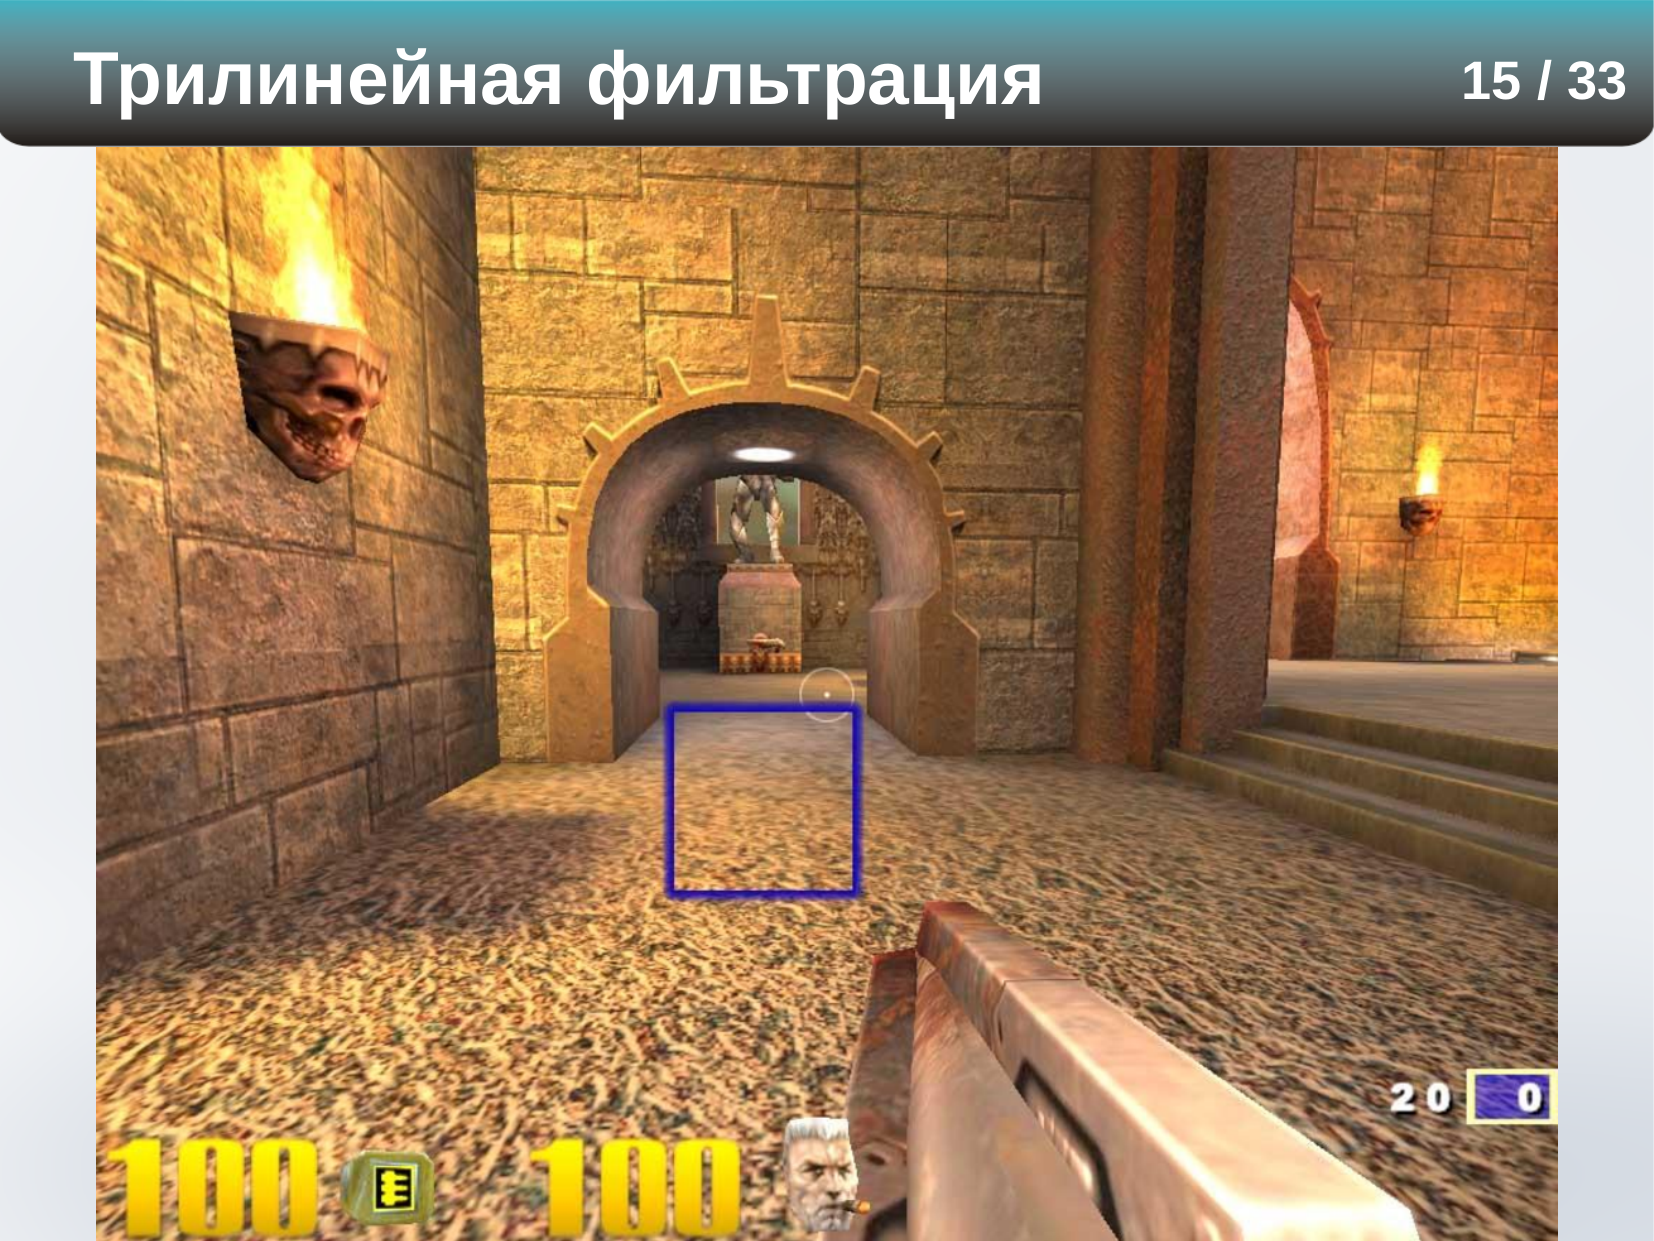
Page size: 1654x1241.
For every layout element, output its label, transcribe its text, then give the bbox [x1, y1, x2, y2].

picture [0, 0, 1654, 1241]
text_box Трилинейная фильтрация [59, 29, 1152, 129]
text_box <number> / 33 [1446, 42, 1654, 179]
